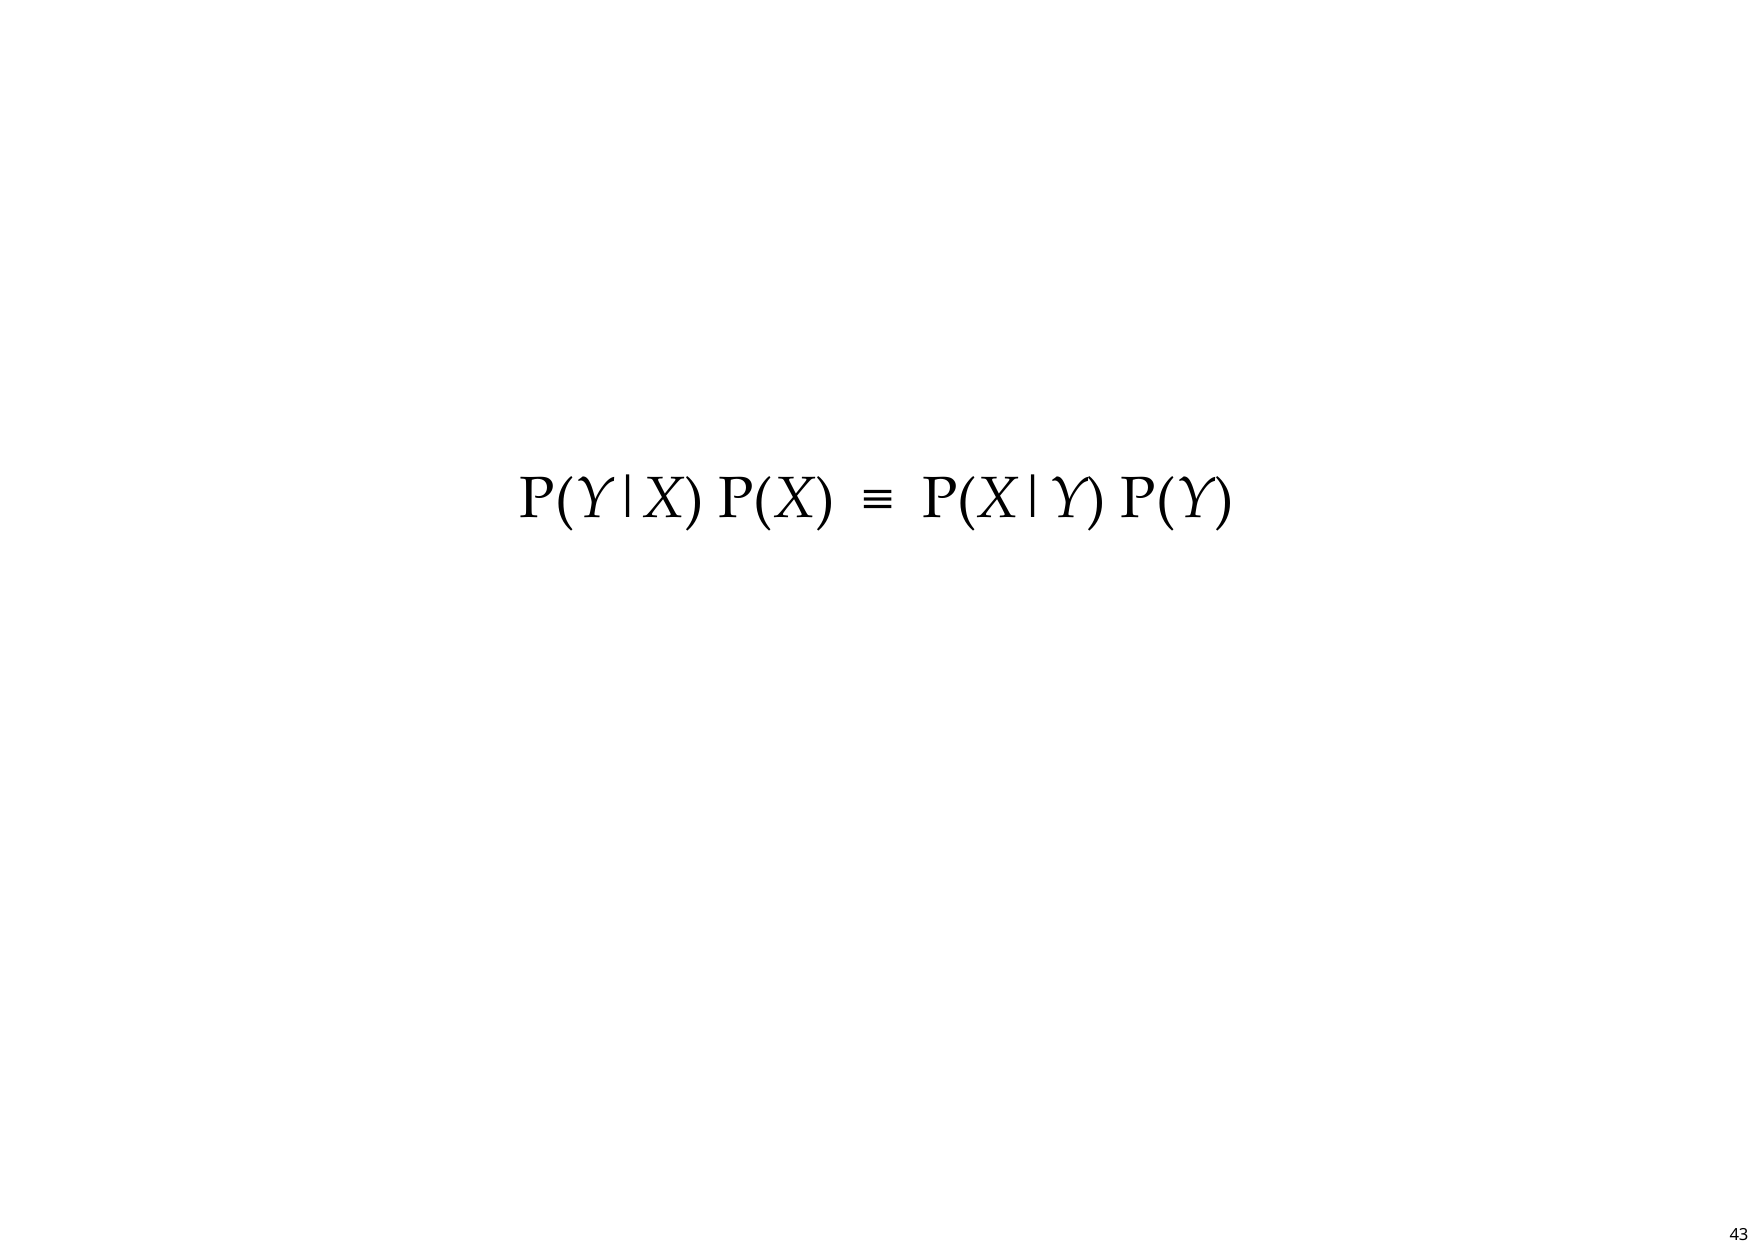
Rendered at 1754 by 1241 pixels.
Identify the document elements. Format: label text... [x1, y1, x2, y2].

text_box P(Y|X) P(X) ≡ P(X|Y) P(Y) [505, 467, 1249, 542]
